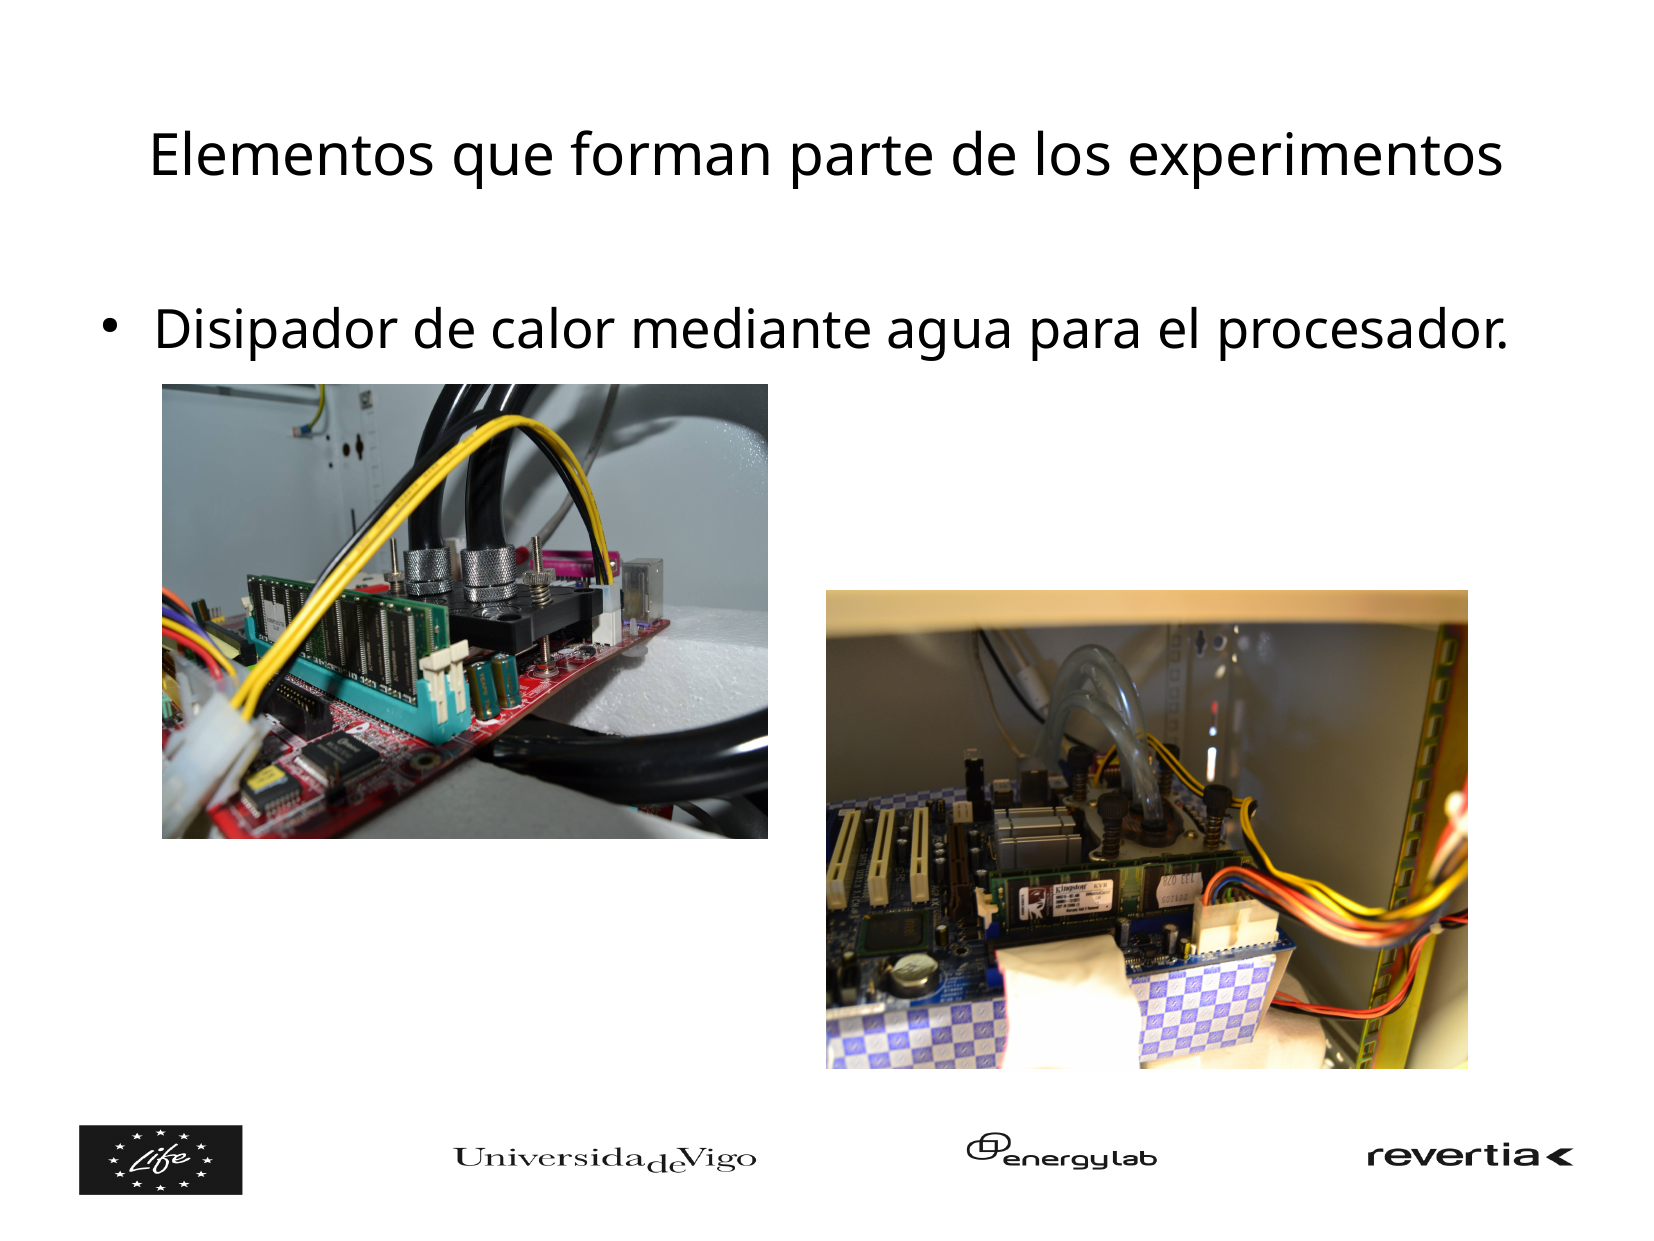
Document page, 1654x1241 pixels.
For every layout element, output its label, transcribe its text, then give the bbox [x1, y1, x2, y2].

picture [162, 384, 768, 839]
list Disipador de calor mediante agua para el procesador. [82, 290, 1571, 1010]
picture [0, 590, 1654, 1241]
title Elementos que forman parte de los experimentos [82, 49, 1571, 257]
